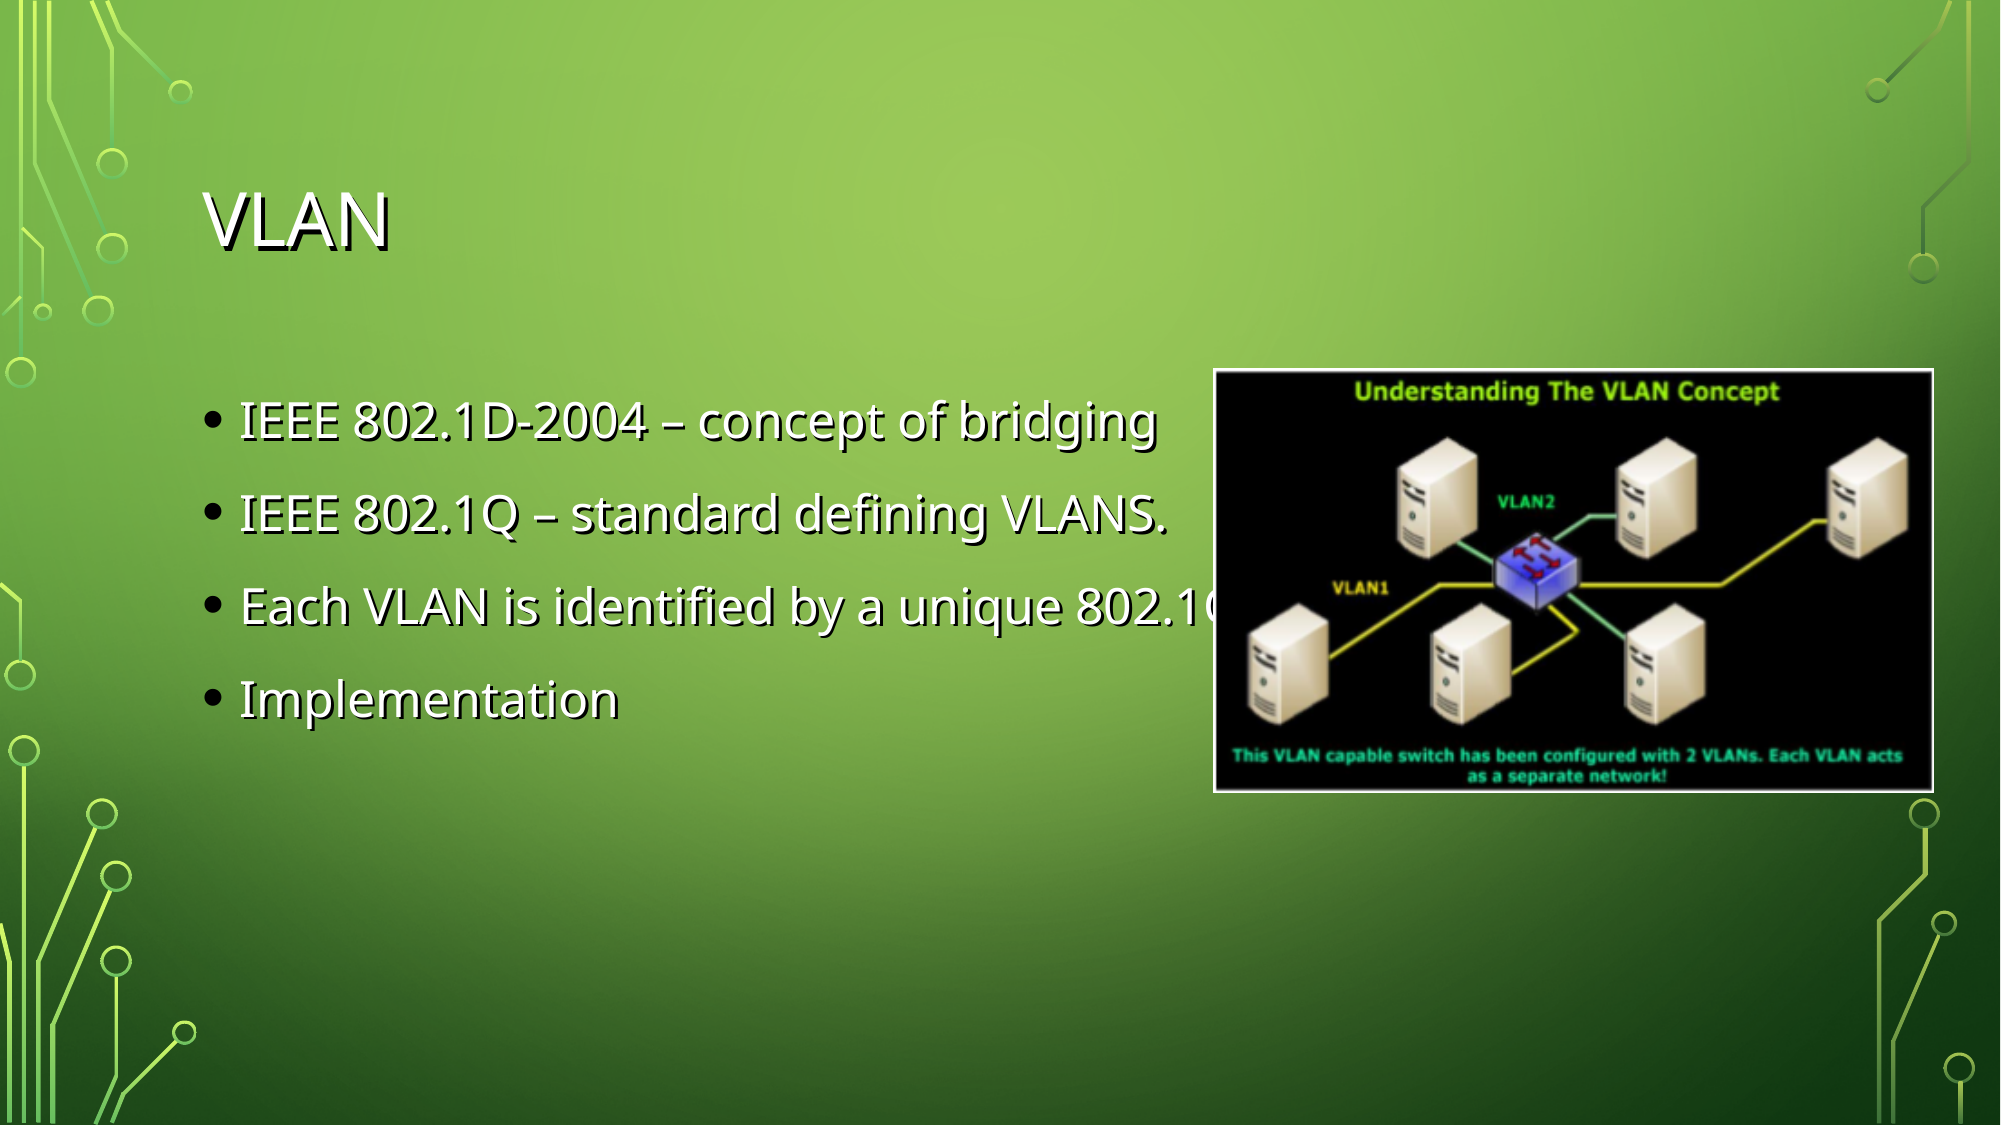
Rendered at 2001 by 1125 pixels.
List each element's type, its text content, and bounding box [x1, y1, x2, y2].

picture [1213, 369, 1934, 793]
list IEEE 802.1D-2004 – concept of bridging IEEE 802.1Q – standard defining VLANS. Each VLAN is identified by a unique 802.1Q ID Implementation [187, 369, 1813, 951]
title VLAN [187, 101, 1813, 344]
